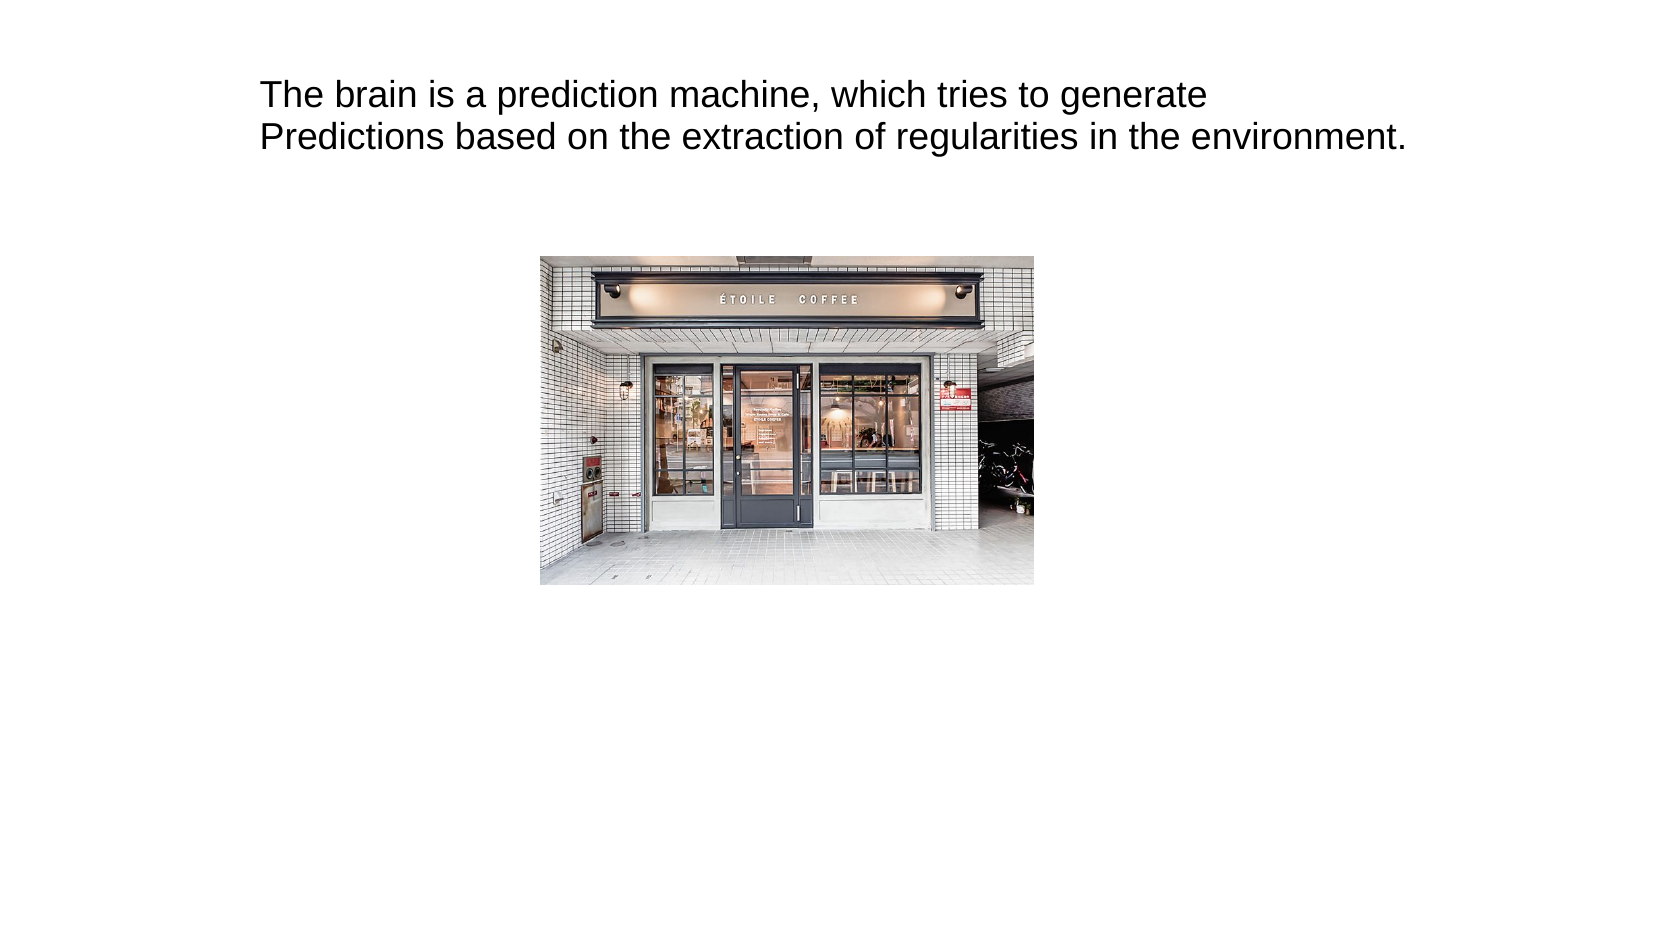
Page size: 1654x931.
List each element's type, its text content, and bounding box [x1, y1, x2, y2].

picture [540, 256, 1034, 586]
text_box The brain is a prediction machine, which tries to generate Predictions based on the extraction of regularities in the environment. [244, 66, 1434, 165]
